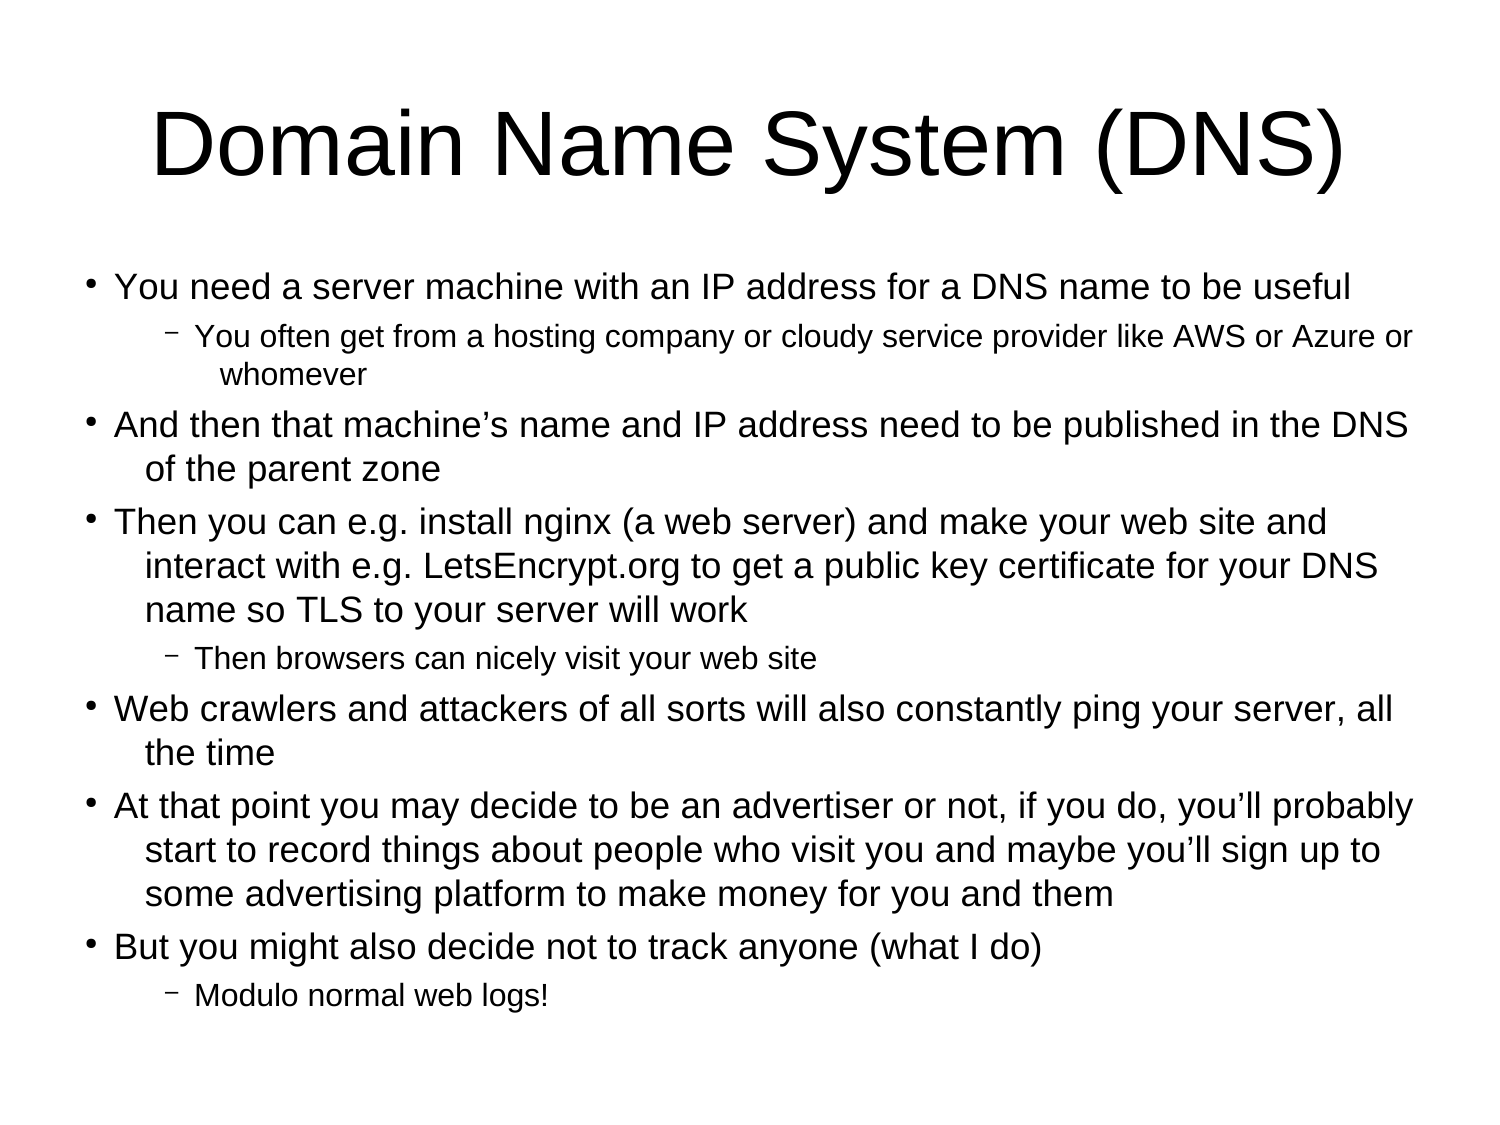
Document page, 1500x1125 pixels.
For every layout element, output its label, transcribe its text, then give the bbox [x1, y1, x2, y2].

title Domain Name System (DNS) [75, 44, 1425, 233]
list You need a server machine with an IP address for a DNS name to be useful You often get from a hosting company or cloudy service provider like AWS or Azure or whomever And then that machine’s name and IP address need to be published in the DNS of the parent zone Then you can e.g. install nginx (a web server) and make your web site and interact with e.g. LetsEncrypt.org to get a public key certificate for your DNS name so TLS to your server will work Then browsers can nicely visit your web site Web crawlers and attackers of all sorts will also constantly ping your server, all the time At that point you may decide to be an advertiser or not, if you do, you’ll probably start to record things about people who visit you and maybe you’ll sign up to some advertising platform to make money for you and them But you might also decide not to track anyone (what I do) Modulo normal web logs! [75, 263, 1429, 1032]
